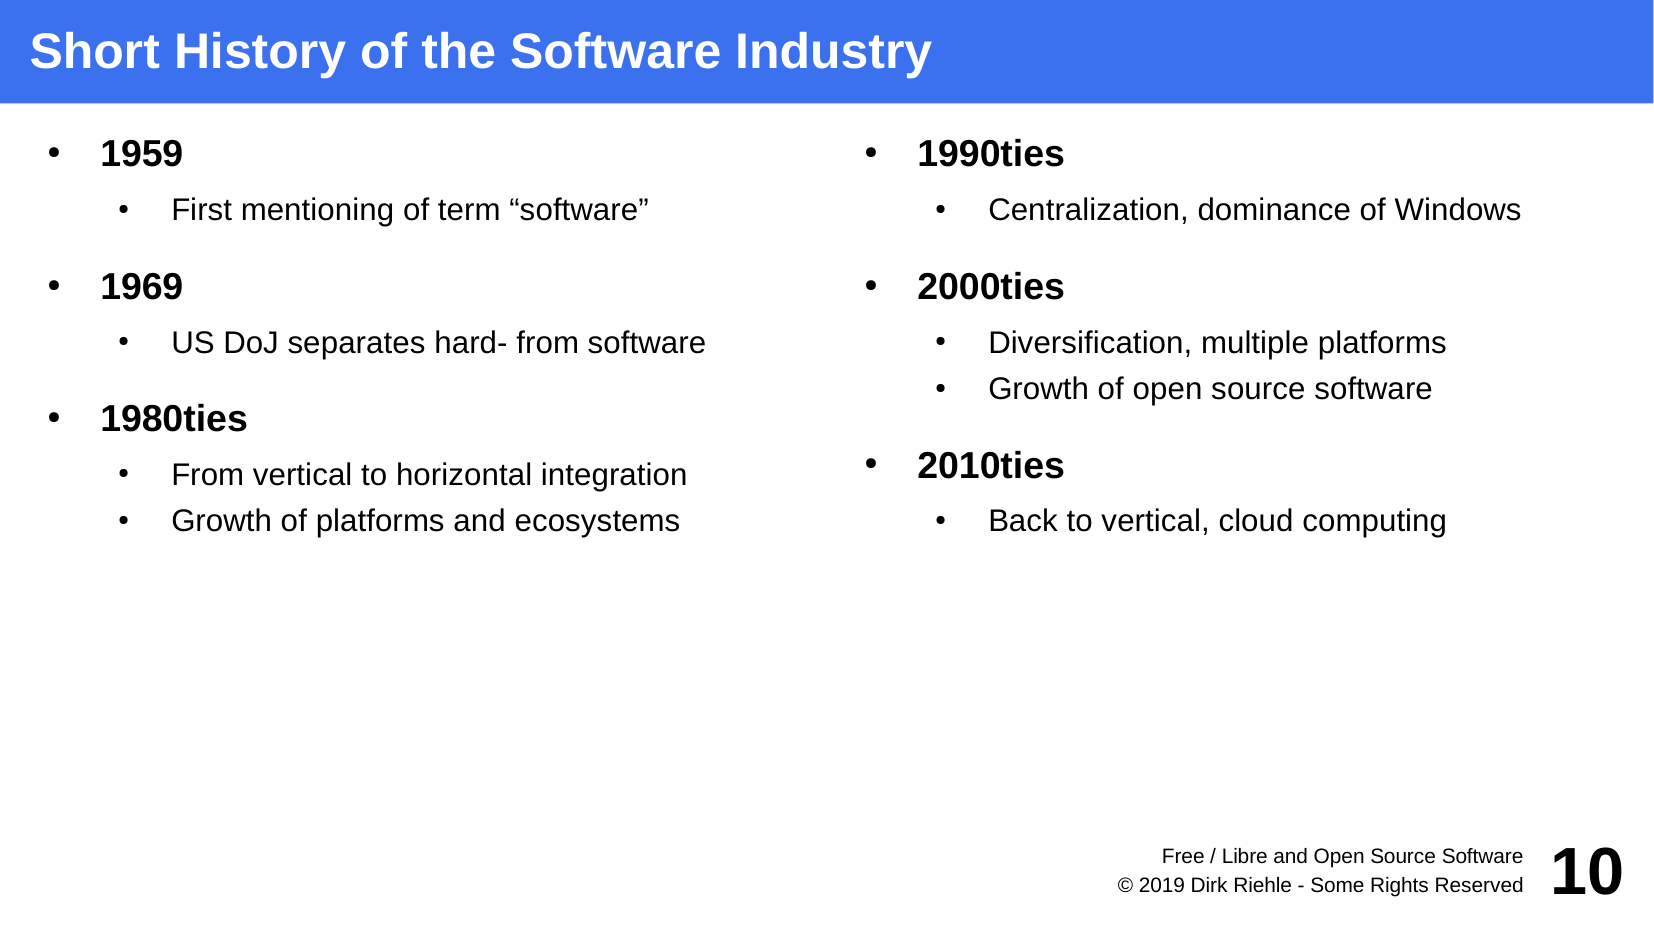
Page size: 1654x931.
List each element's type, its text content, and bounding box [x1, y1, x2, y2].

list 1959 First mentioning of term “software” 1969 US DoJ separates hard- from software 1980ties From vertical to horizontal integration Growth of platforms and ecosystems [29, 132, 808, 813]
title Short History of the Software Industry [0, 0, 1654, 104]
list 1990ties Centralization, dominance of Windows 2000ties Diversification, multiple platforms Growth of open source software 2010ties Back to vertical, cloud computing [846, 132, 1625, 813]
